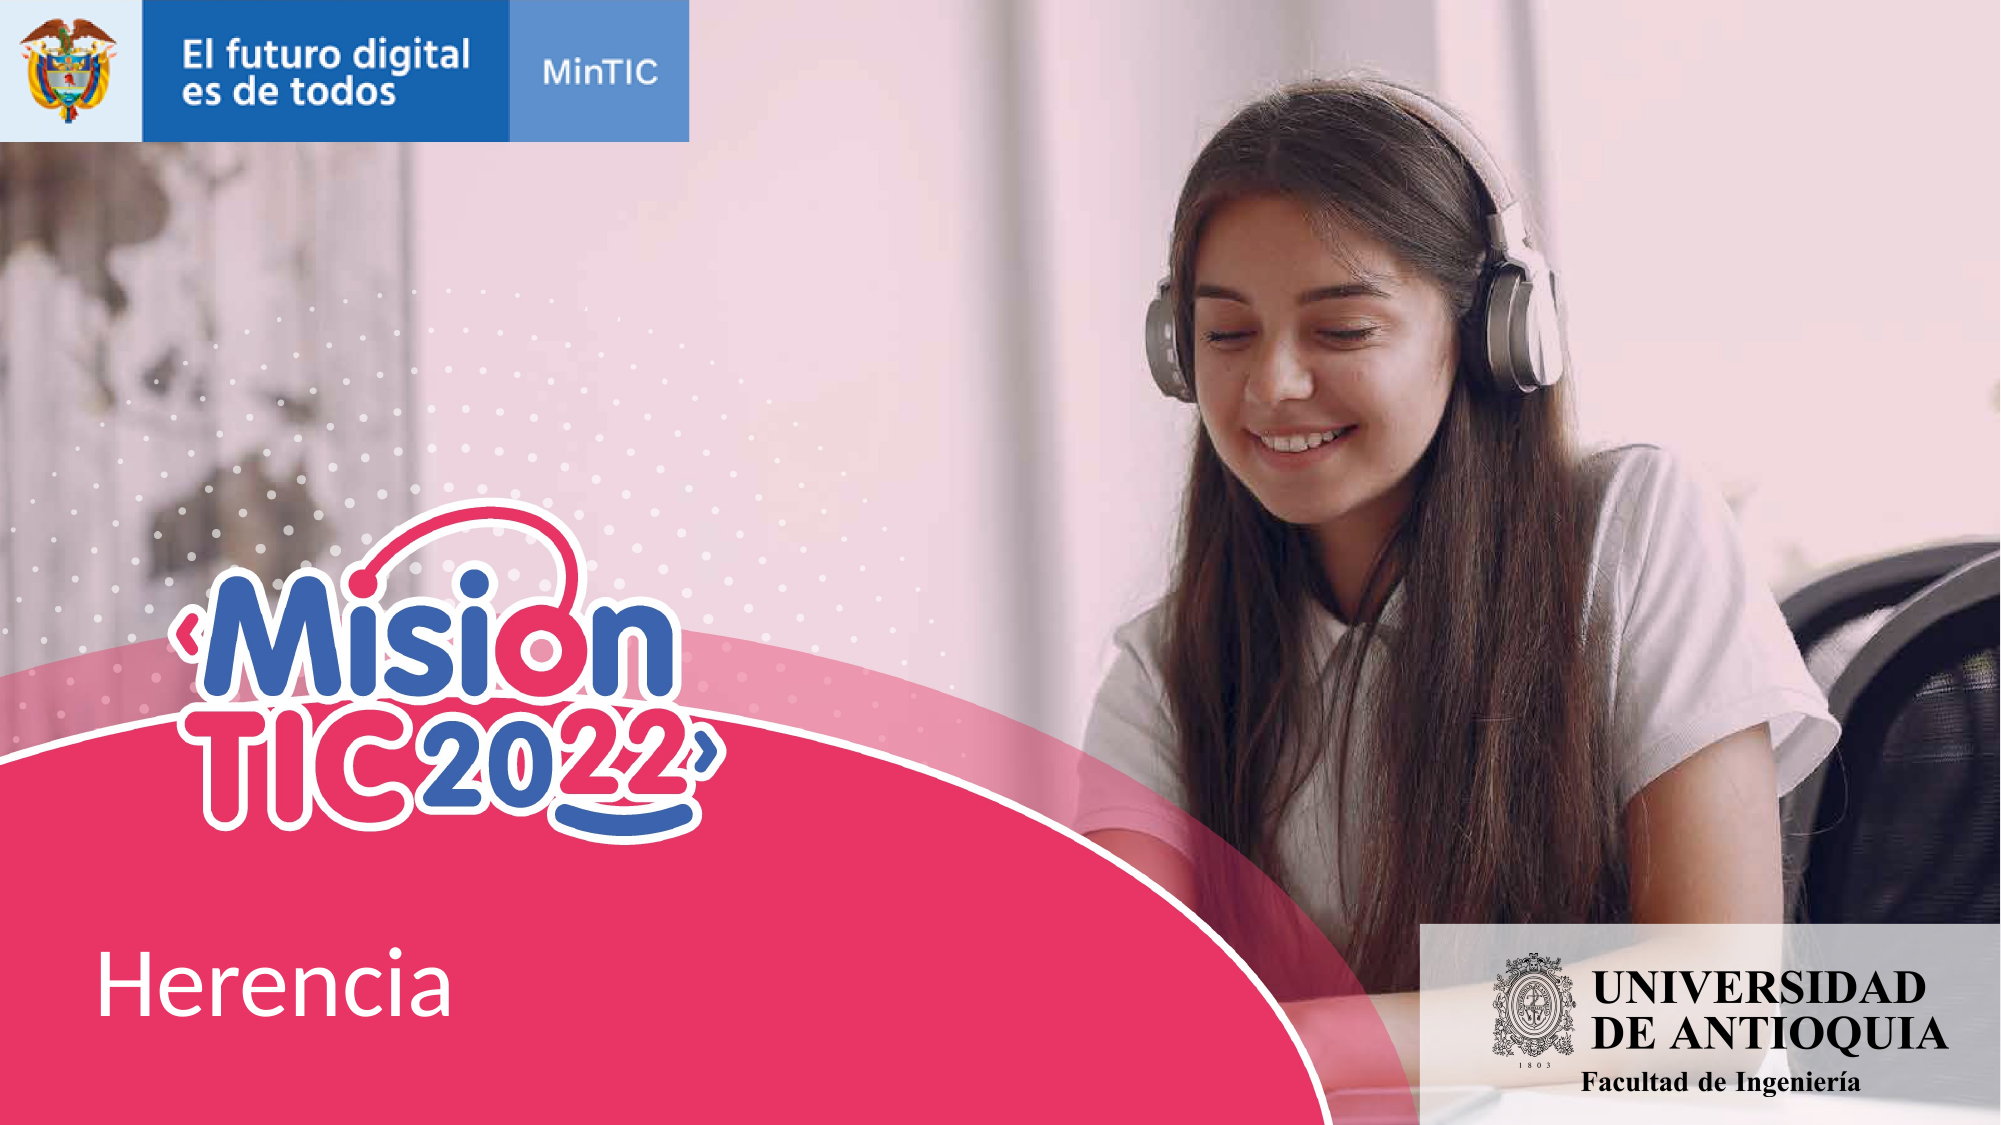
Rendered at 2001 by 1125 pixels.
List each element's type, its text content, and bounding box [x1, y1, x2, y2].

picture [0, 0, 2001, 1125]
title Herencia [79, 922, 926, 1042]
picture [1421, 925, 2001, 1125]
